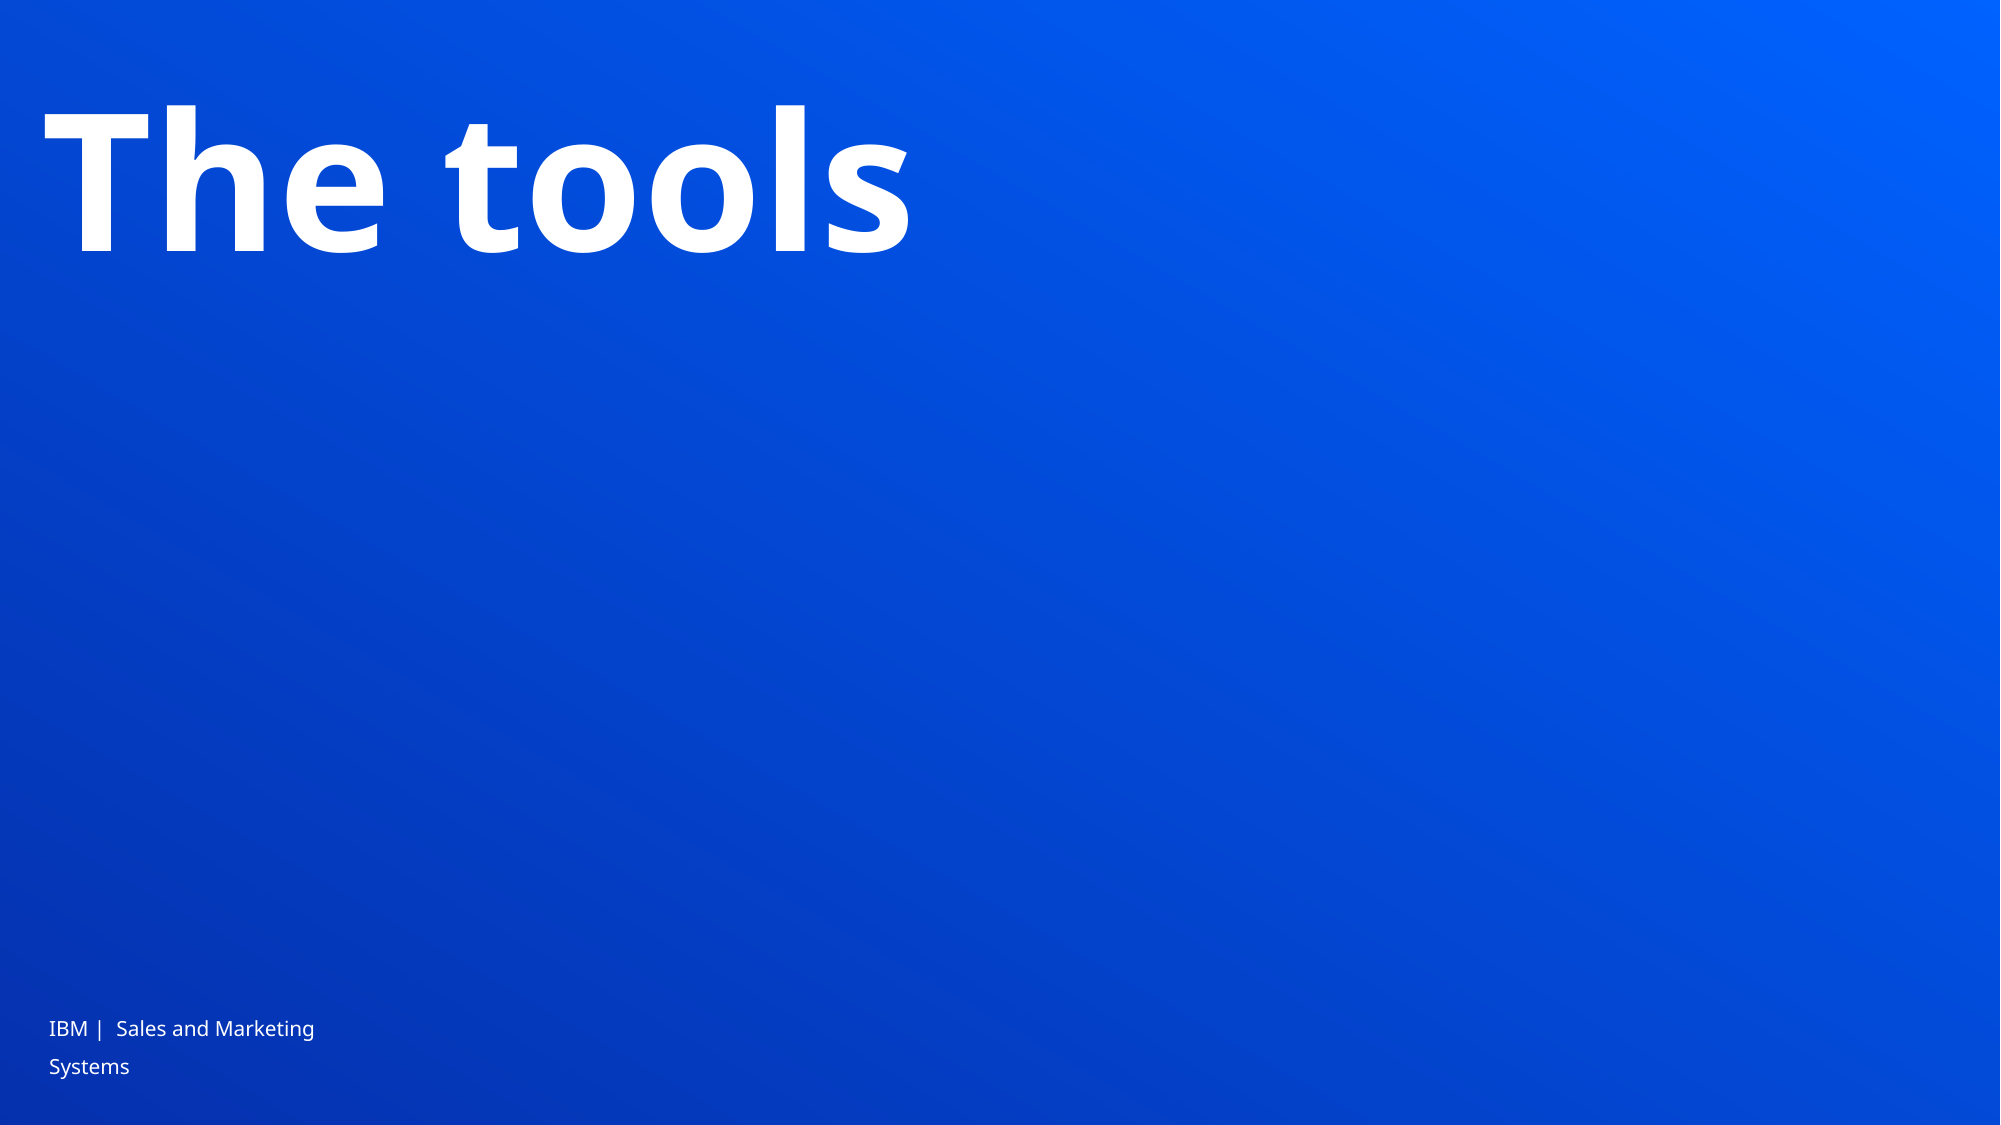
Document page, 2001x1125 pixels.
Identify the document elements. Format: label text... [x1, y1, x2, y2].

footer IBM | Sales and Marketing Systems [34, 1050, 406, 1086]
title The tools [26, 52, 1500, 984]
